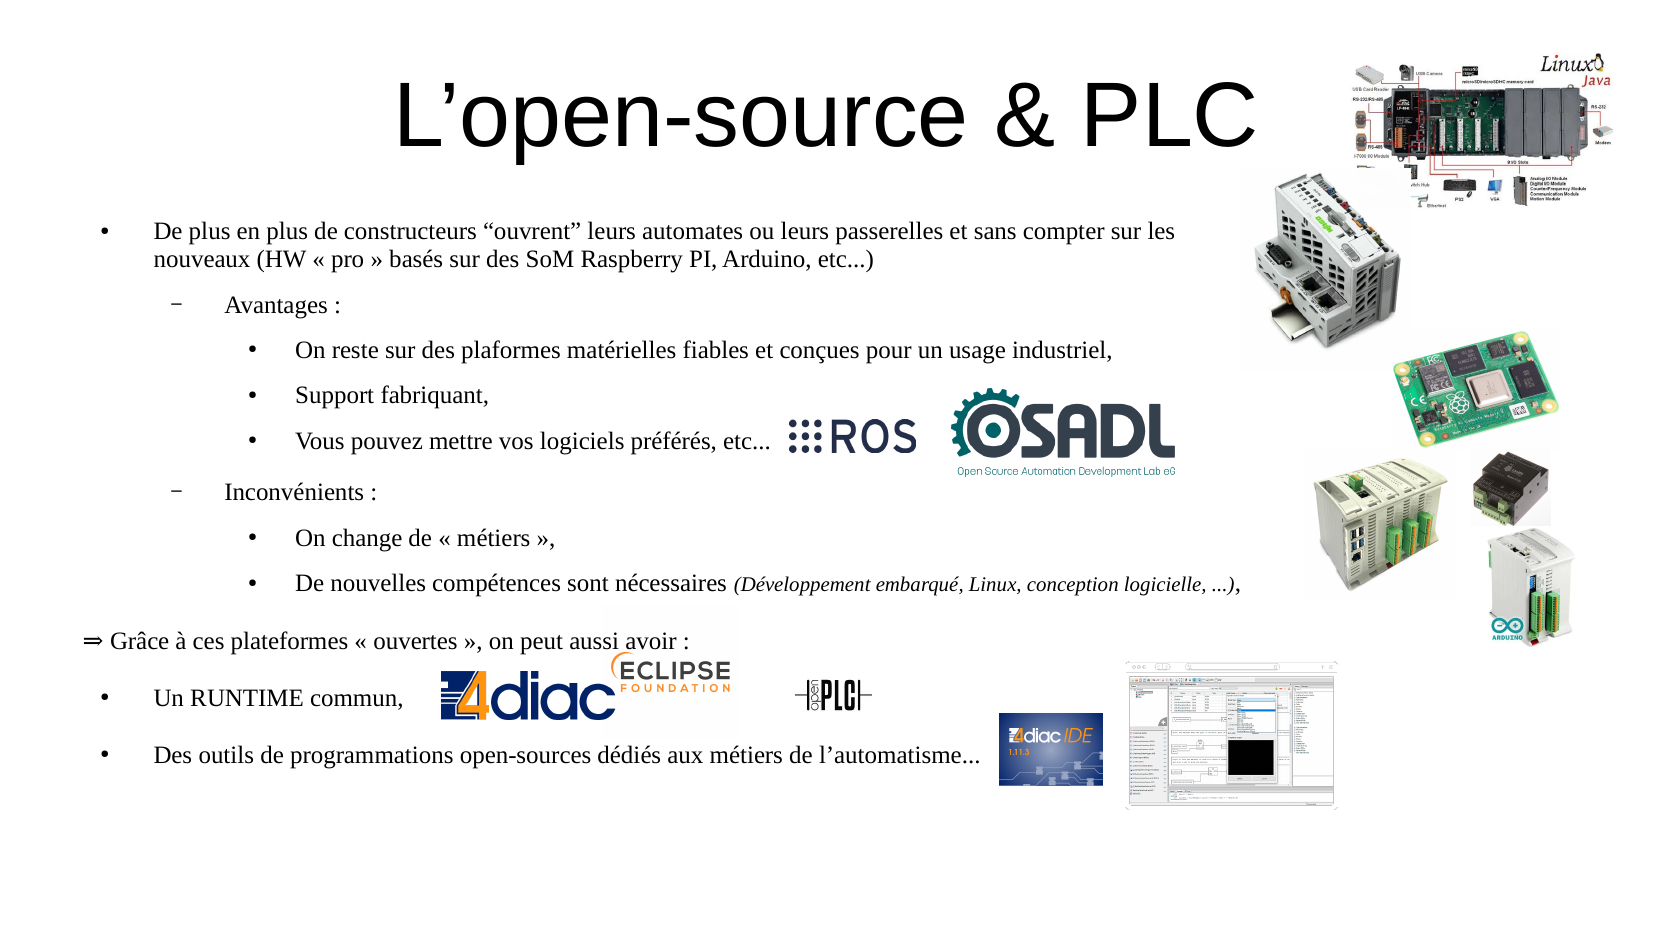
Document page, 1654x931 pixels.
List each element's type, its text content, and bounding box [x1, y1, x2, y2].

picture [1239, 52, 1615, 649]
picture [789, 419, 916, 453]
picture [999, 713, 1103, 786]
picture [924, 339, 1201, 526]
picture [1125, 661, 1338, 811]
title L’open-source & PLC [82, 37, 1571, 193]
picture [441, 671, 616, 721]
picture [795, 663, 872, 730]
list De plus en plus de constructeurs “ouvrent” leurs automates ou leurs passerelles et sans compter sur les nouveaux (HW « pro » basés sur des SoM Raspberry PI, Arduino, etc...) Avantages : On reste sur des plaformes matérielles fiables et conçues pour un usage industriel, Support fabriquant, Vous pouvez mettre vos logiciels préférés, etc... Inconvénients : On change de « métiers », De nouvelles compétences sont nécessaires (Développement embarqué, Linux, conception logicielle, ...), ⇒ Grâce à ces plateformes « ouvertes », on peut aussi avoir : Un RUNTIME commun, Des outils de programmations open-sources dédiés aux métiers de l’automatisme... [82, 217, 1276, 827]
